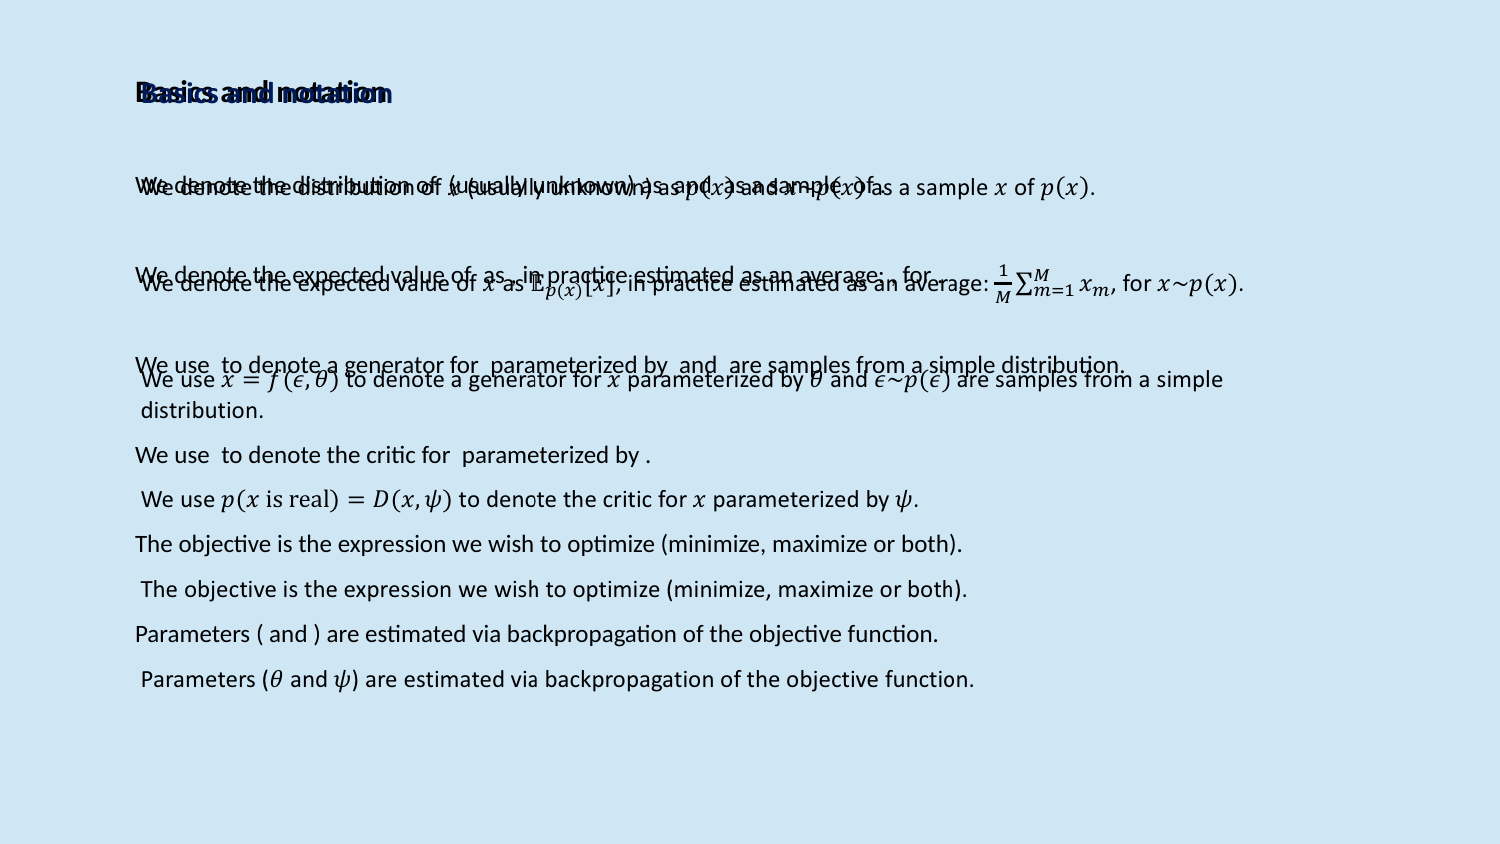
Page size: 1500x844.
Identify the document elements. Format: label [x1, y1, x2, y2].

text_box [120, 64, 1364, 706]
